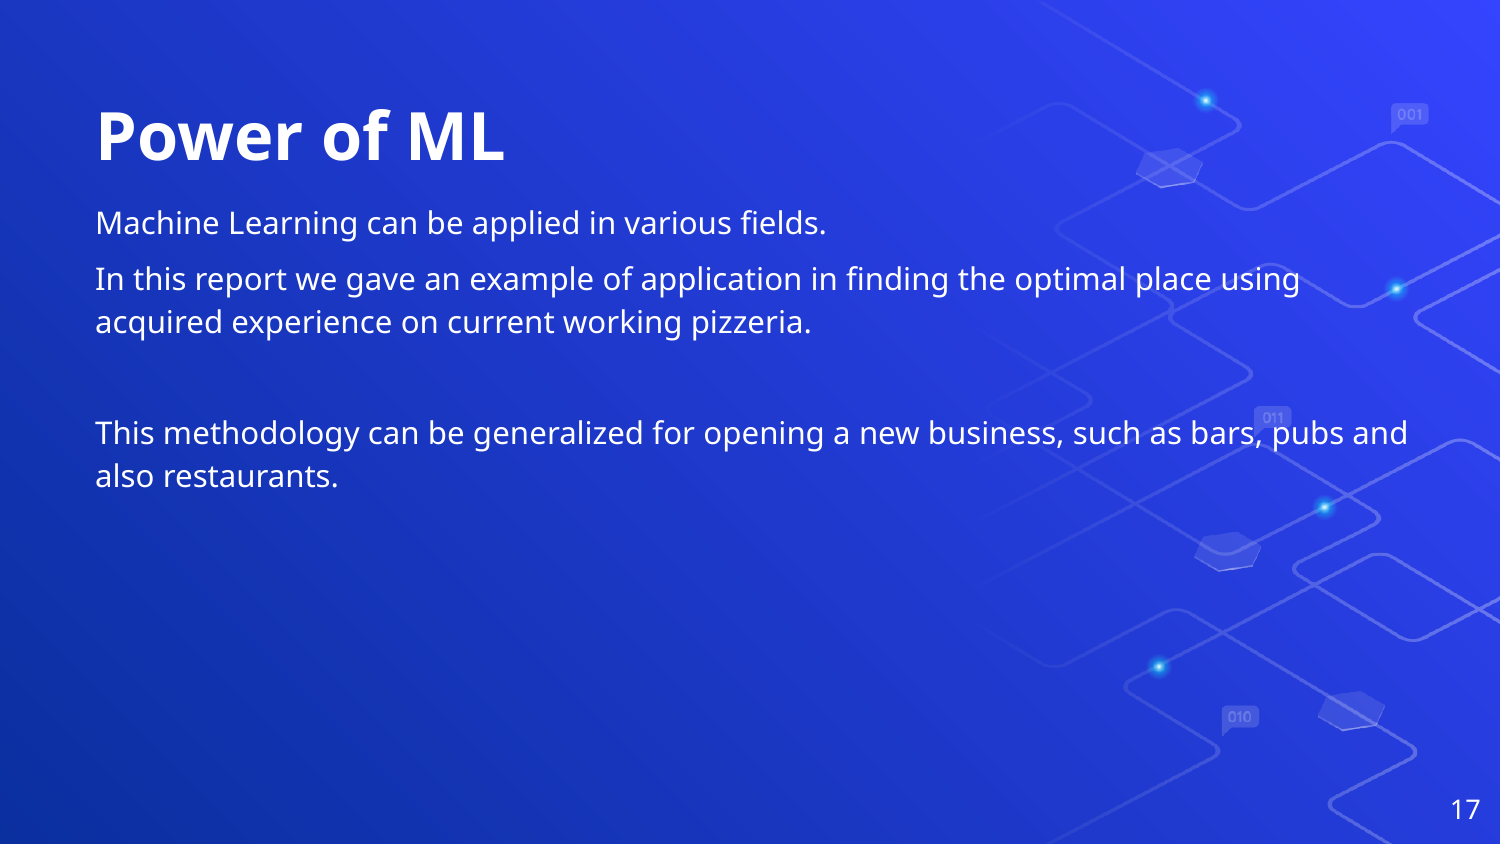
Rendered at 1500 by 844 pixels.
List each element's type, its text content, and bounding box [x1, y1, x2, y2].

text_box Power of ML [95, 33, 1082, 175]
text_box Machine Learning can be applied in various fields. In this report we gave an example of application in finding the optimal place using acquired experience on current working pizzeria. This methodology can be generalized for opening a new business, such as bars, pubs and also restaurants. [95, 198, 1425, 255]
text_box <number> [1391, 779, 1481, 844]
picture [0, 0, 1500, 844]
